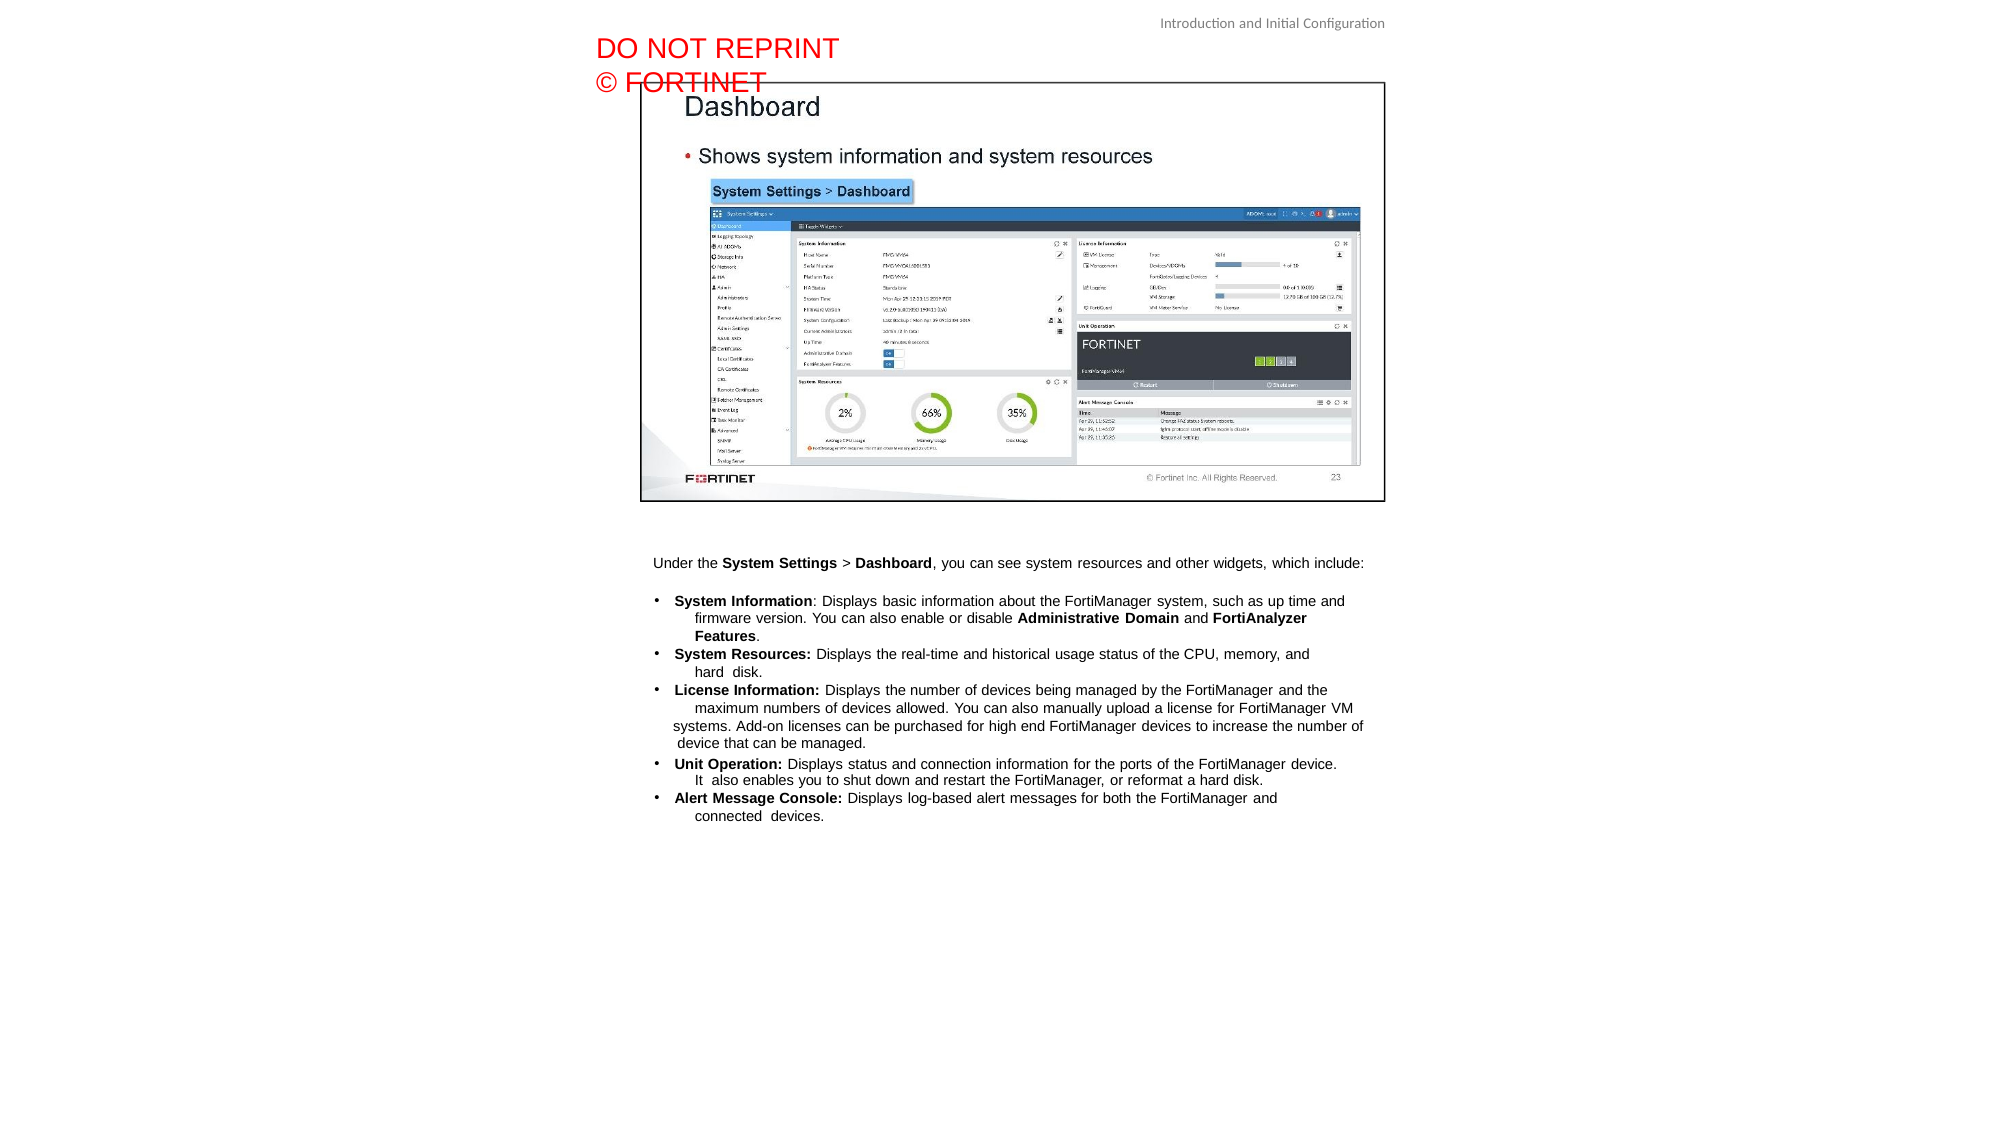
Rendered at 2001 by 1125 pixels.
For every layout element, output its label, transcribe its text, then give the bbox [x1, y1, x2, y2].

text_box Introduction and Initial Configuration [1158, 11, 1386, 32]
text_box Under the System Settings > Dashboard, you can see system resources and other widgets, which include: System Information: Displays basic information about the FortiManager system, such as up time and firmware version. You can also enable or disable Administrative Domain and FortiAnalyzer Features. System Resources: Displays the real-time and historical usage status of the CPU, memory, and hard disk. License Information: Displays the number of devices being managed by the FortiManager and the maximum numbers of devices allowed. You can also manually upload a license for FortiManager VM systems. Add-on licenses can be purchased for high end FortiManager devices to increase the number of device that can be managed. Unit Operation: Displays status and connection information for the ports of the FortiManager device. It also enables you to shut down and restart the FortiManager, or reformat a hard disk. Alert Message Console: Displays log-based alert messages for both the FortiManager and connected devices. [651, 552, 1365, 818]
picture [642, 92, 1362, 500]
text_box [640, 81, 1386, 502]
text_box DO NOT REPRINT © FORTINET [594, 28, 841, 98]
